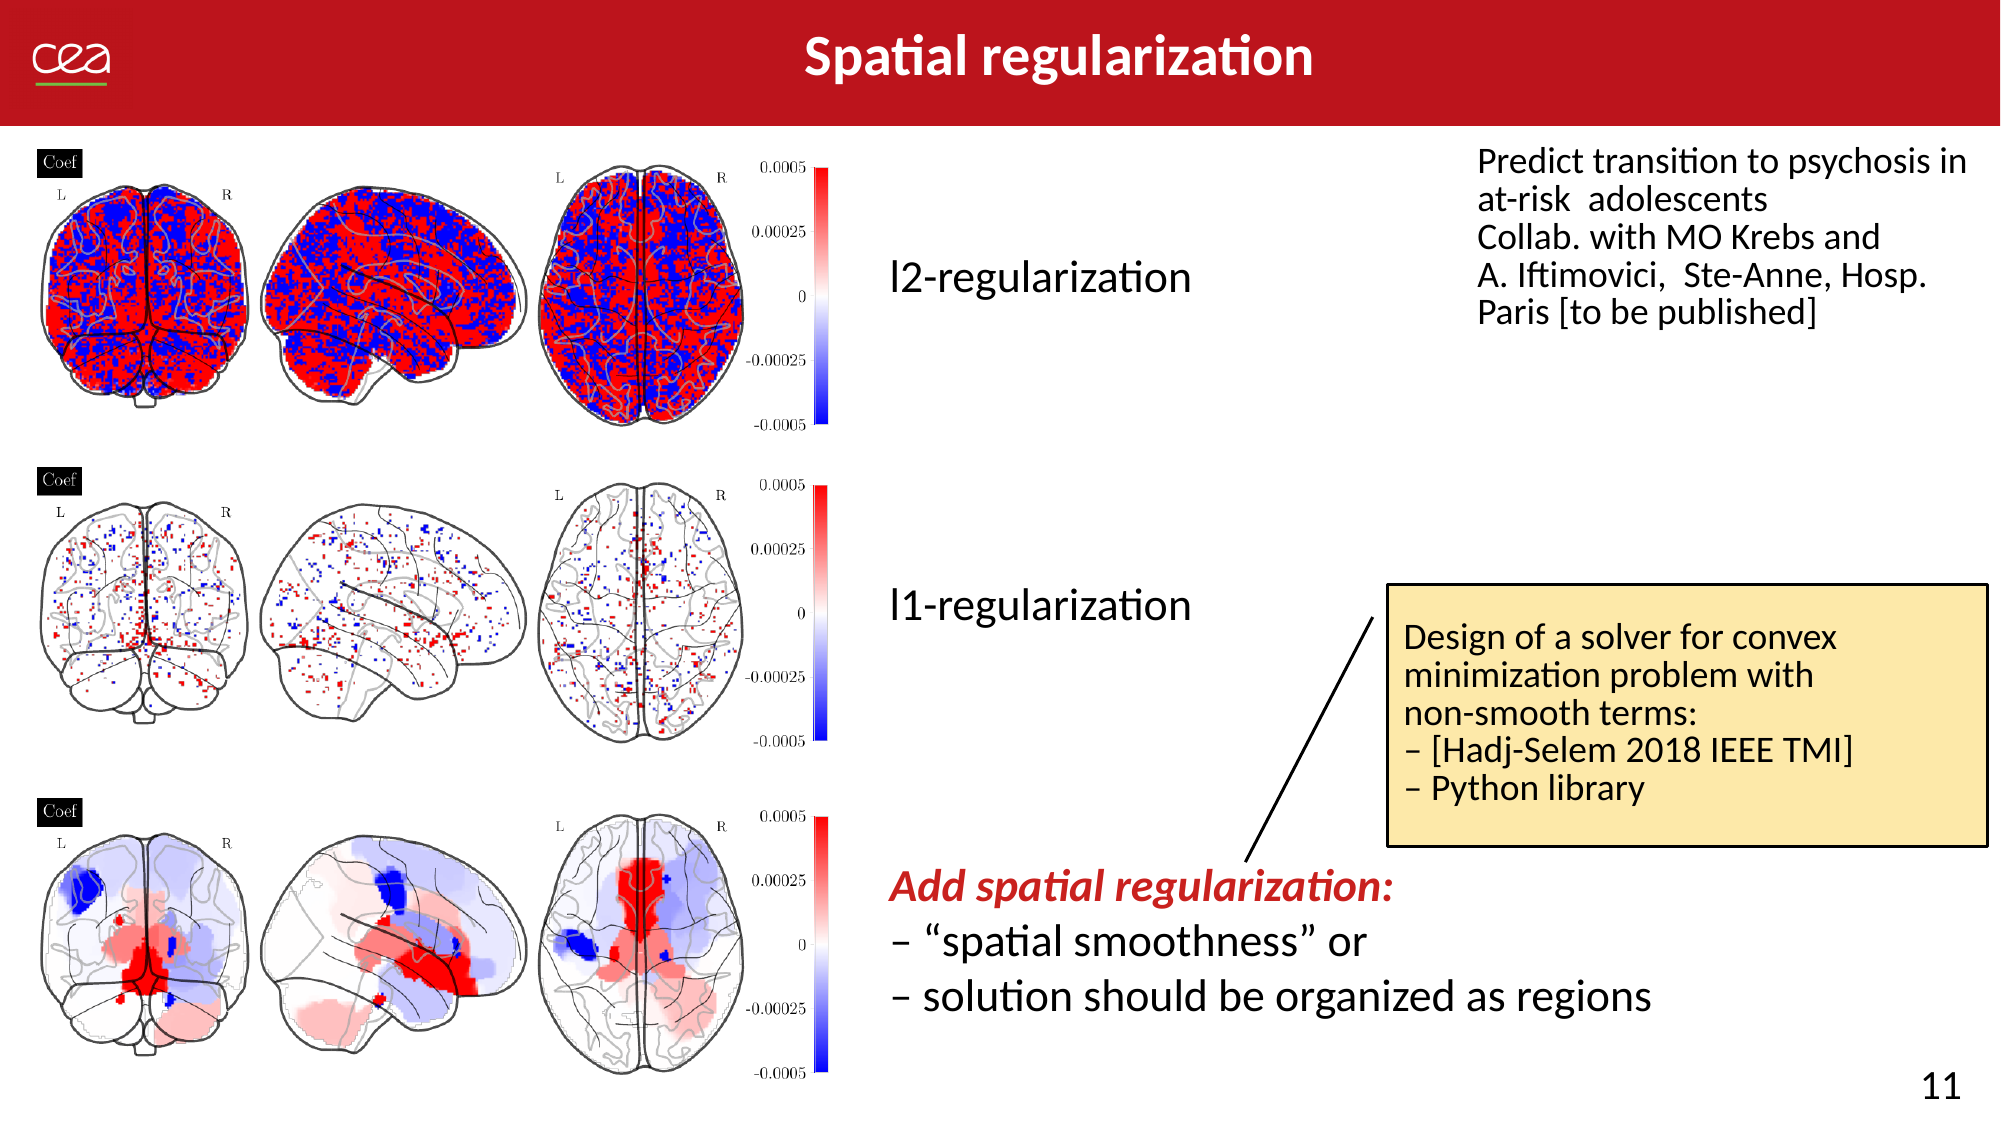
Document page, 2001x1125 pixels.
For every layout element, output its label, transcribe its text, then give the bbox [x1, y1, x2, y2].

picture [37, 149, 832, 436]
picture [37, 466, 832, 751]
text_box Design of a solver for convex minimization problem with non-smooth terms: – [Hadj-Selem 2018 IEEE TMI] – Python library [1388, 584, 1988, 847]
picture [9, 8, 120, 109]
text_box Add spatial regularization: – “spatial smoothness” or – solution should be organized as regions [874, 848, 1951, 1047]
text_box l2-regularization [874, 239, 1426, 346]
text_box l1-regularization [874, 566, 1913, 650]
picture [37, 798, 835, 1088]
title Spatial regularization [120, 0, 2000, 124]
text_box Predict transition to psychosis in at-risk adolescents Collab. with MO Krebs and A. Iftimovici, Ste-Anne, Hosp. Paris [to be published] [1462, 138, 1988, 342]
